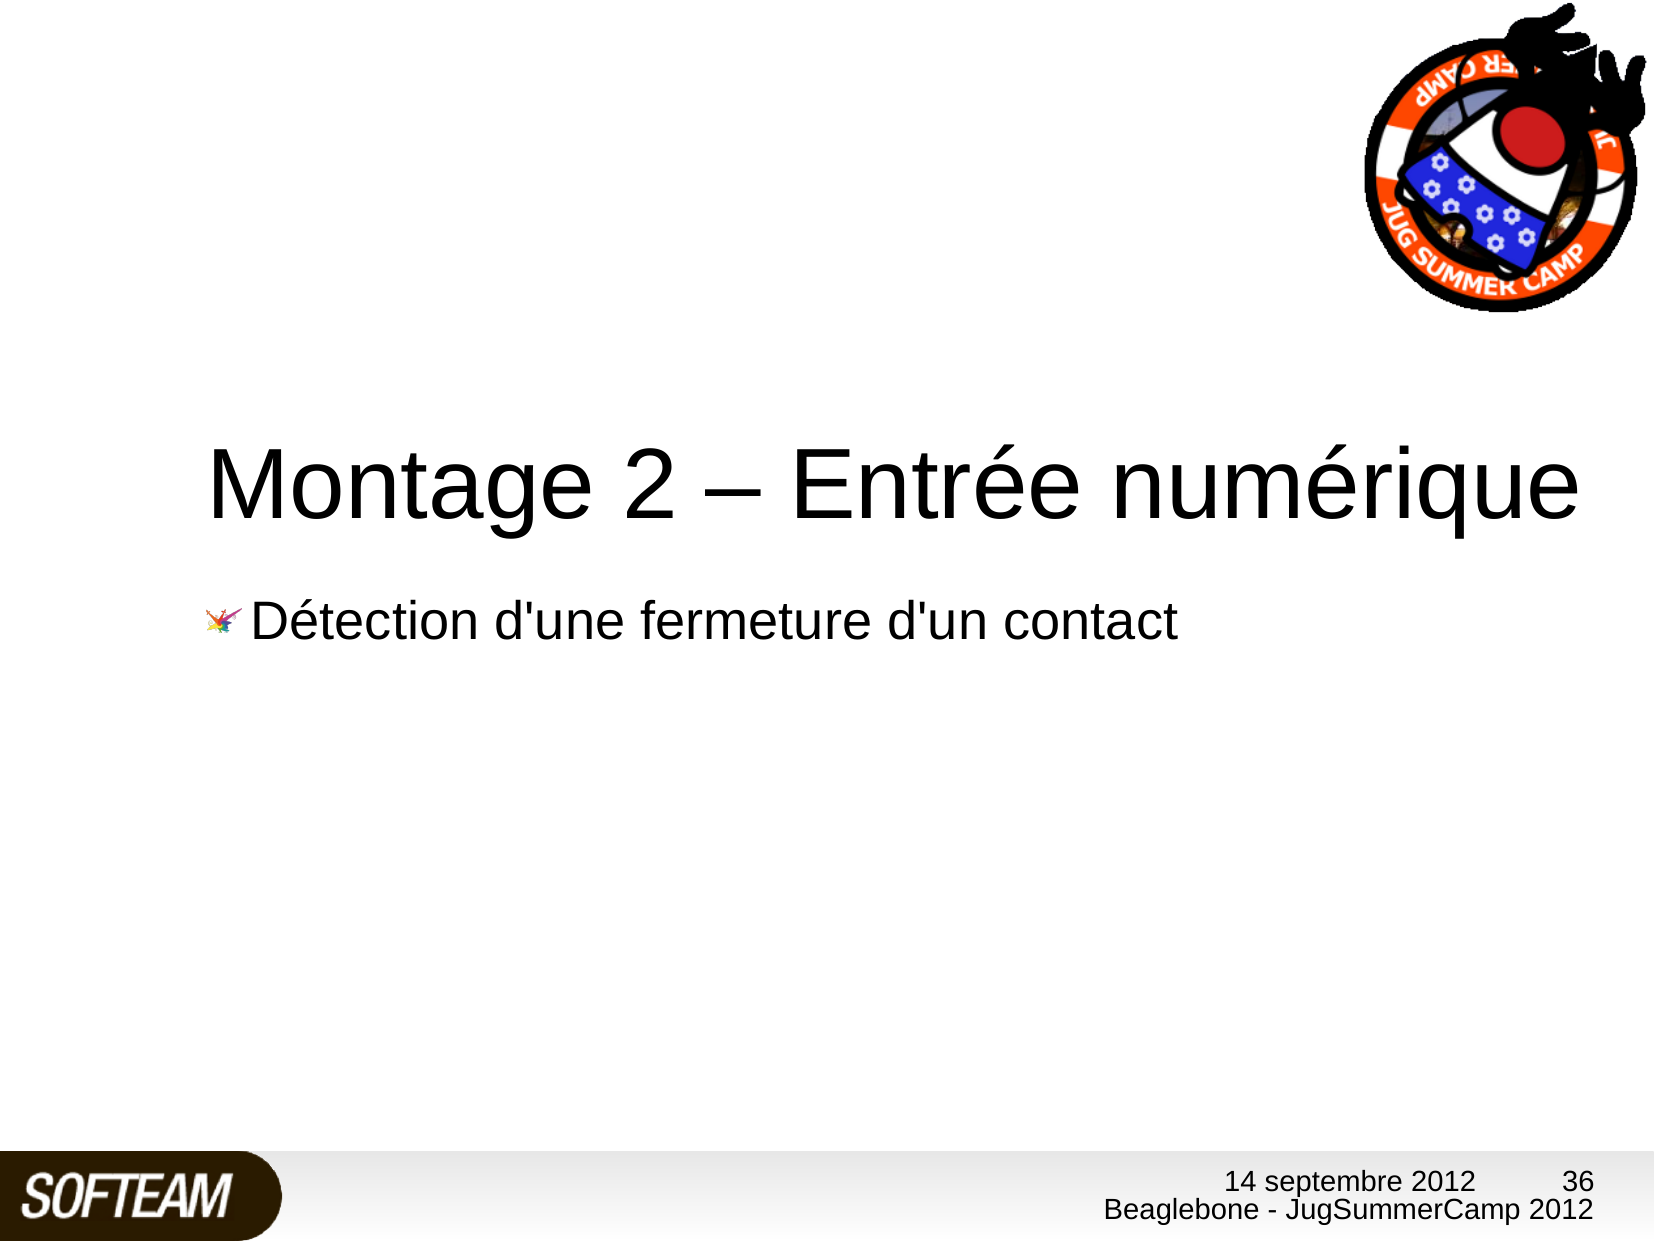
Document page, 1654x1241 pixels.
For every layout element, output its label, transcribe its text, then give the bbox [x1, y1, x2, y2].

list Détection d'une fermeture d'un contact [206, 590, 1477, 1241]
picture [1358, 0, 1654, 323]
picture [0, 1151, 206, 1241]
title Montage 2 – Entrée numérique [206, 395, 1654, 573]
